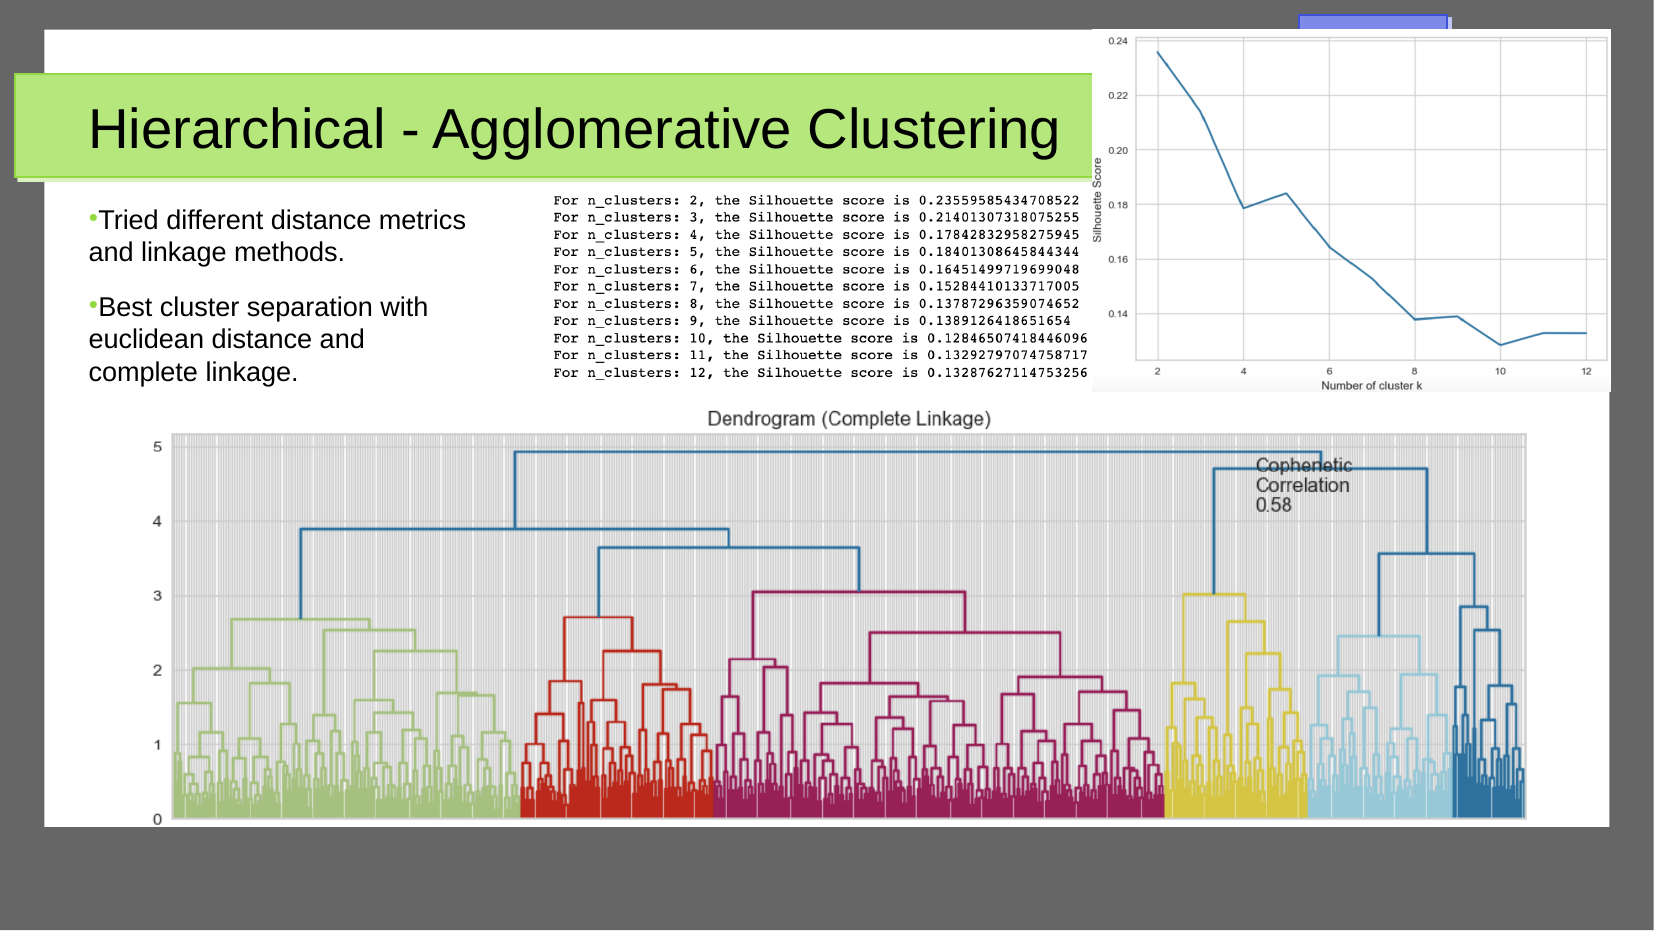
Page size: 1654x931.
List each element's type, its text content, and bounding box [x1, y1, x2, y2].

list Tried different distance metrics and linkage methods. Best cluster separation with euclidean distance and complete linkage. [88, 202, 473, 410]
picture [147, 409, 1536, 827]
picture [550, 29, 1611, 392]
title Hierarchical - Agglomerative Clustering [88, 73, 1092, 178]
